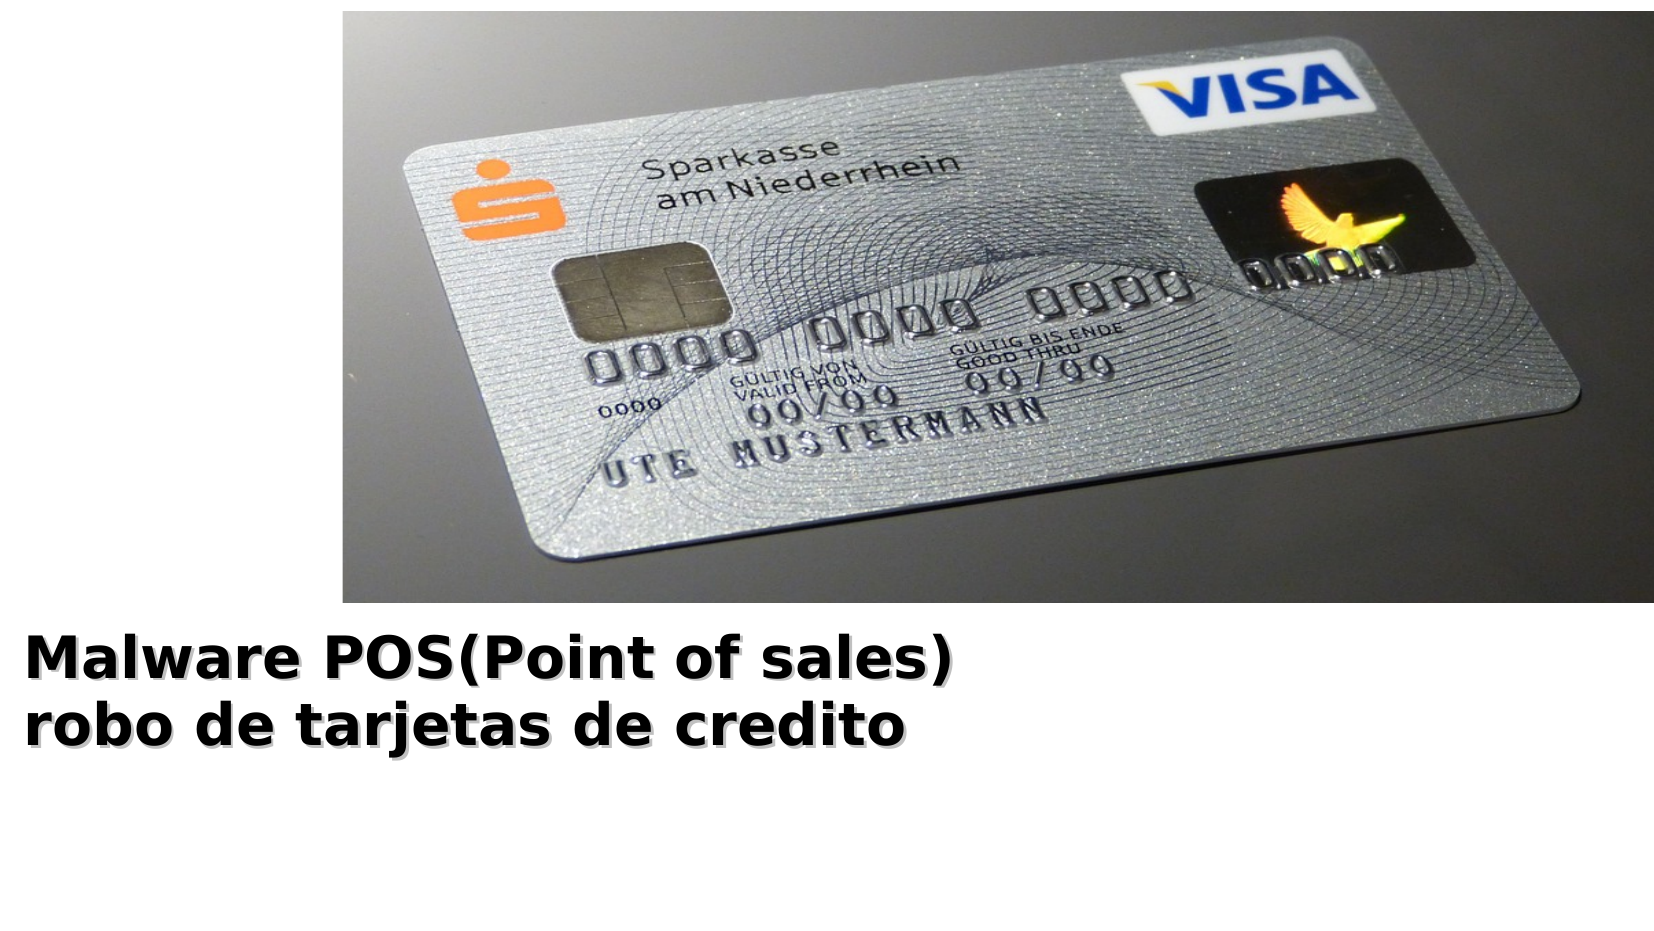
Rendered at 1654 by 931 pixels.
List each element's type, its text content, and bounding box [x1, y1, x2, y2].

title Malware POS(Point of sales) robo de tarjetas de credito [23, 624, 1501, 760]
picture [342, 11, 1654, 603]
